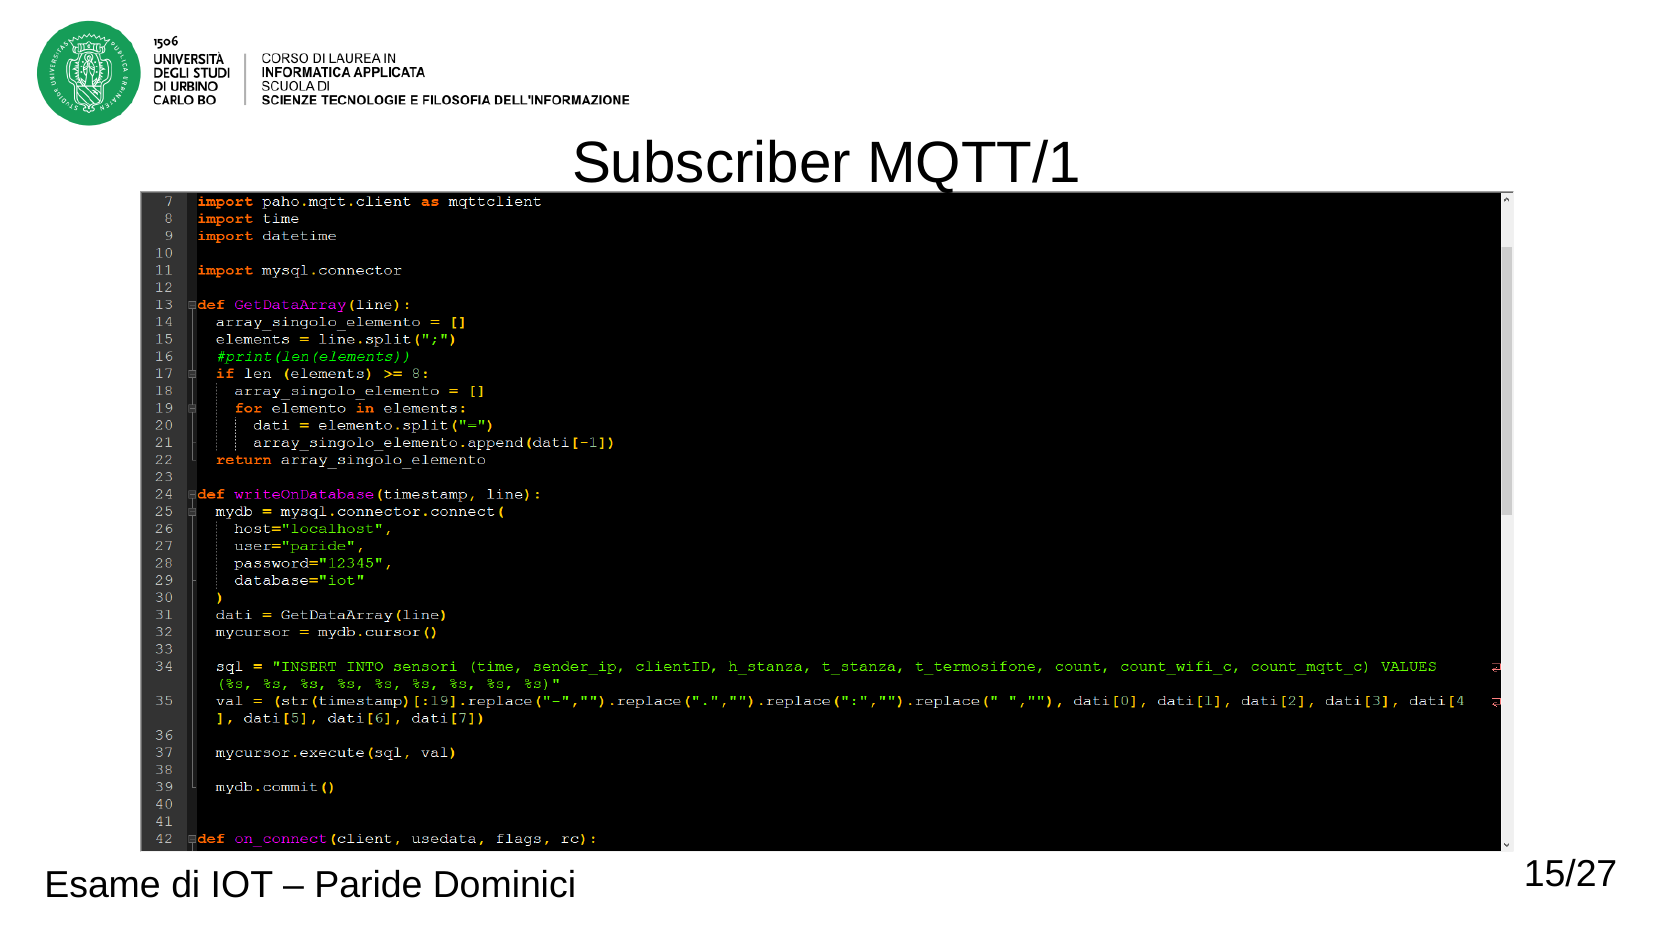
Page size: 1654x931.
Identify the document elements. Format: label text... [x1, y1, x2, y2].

picture [25, 17, 650, 128]
text_box <numero>/27 [1387, 845, 1625, 916]
picture [140, 207, 1514, 852]
text_box Esame di IOT – Paride Dominici [29, 856, 680, 914]
title Subscriber MQTT/1 [82, 118, 1571, 207]
